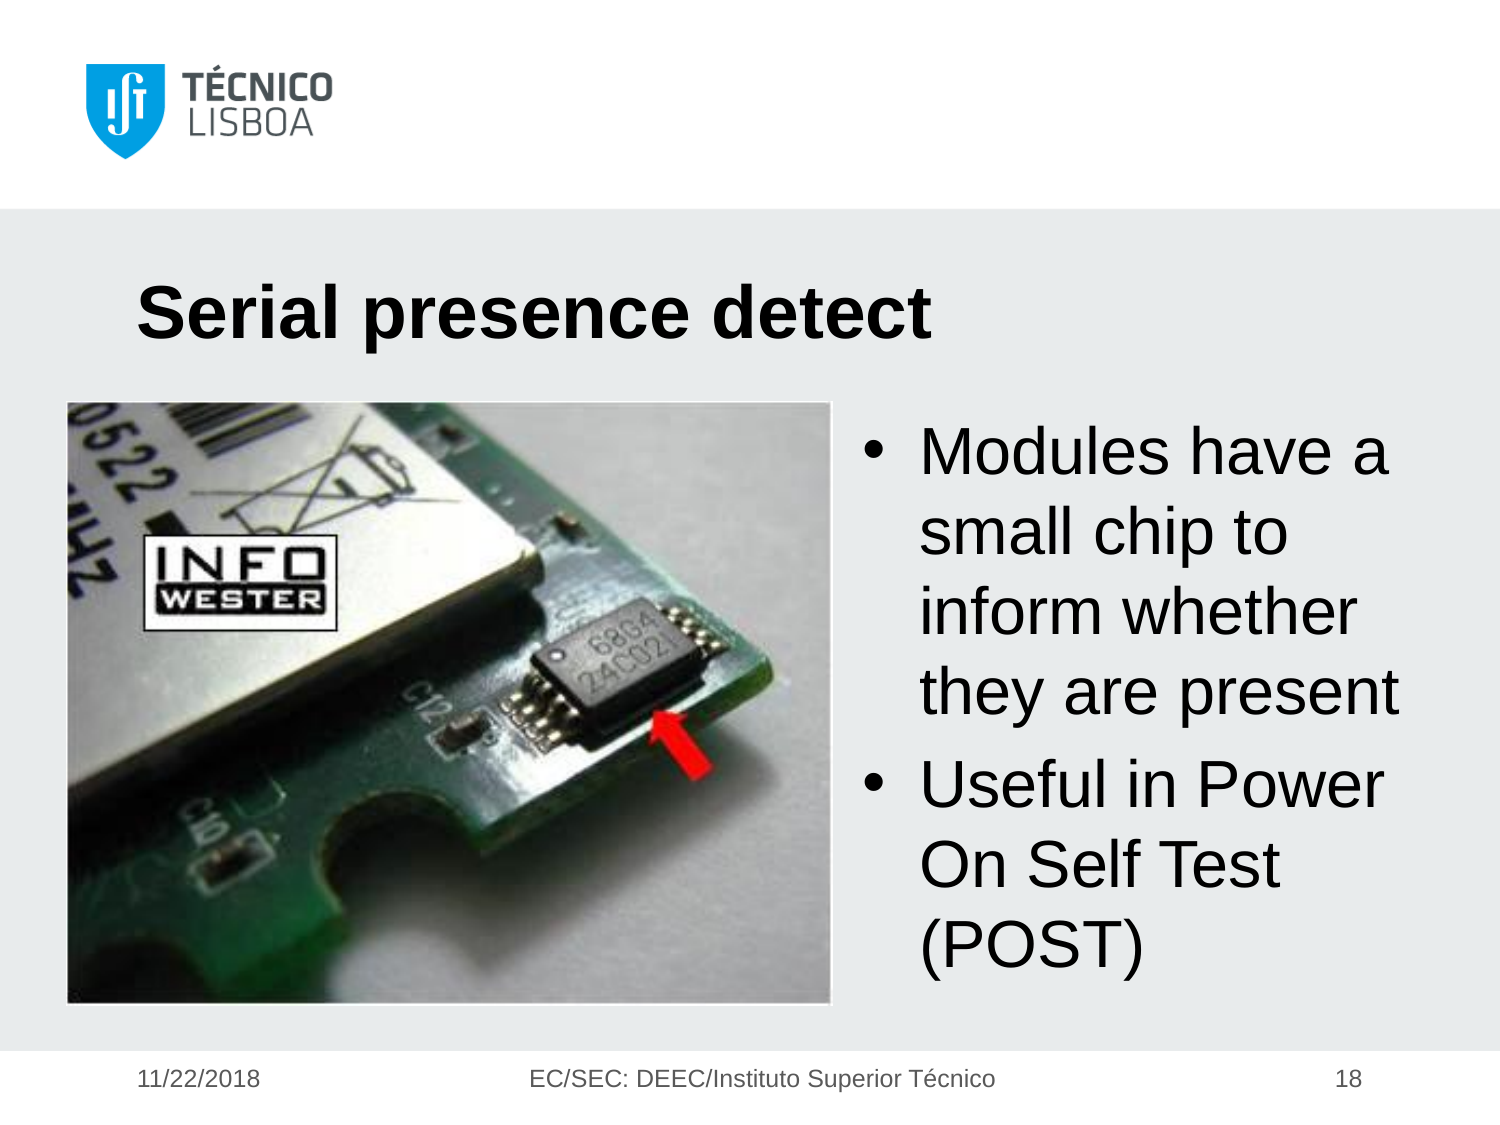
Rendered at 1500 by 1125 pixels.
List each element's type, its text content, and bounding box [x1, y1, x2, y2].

title Serial presence detect [121, 237, 1378, 381]
picture [0, 0, 1500, 1125]
footer EC/SEC: DEEC/Instituto Superior Técnico [512, 1052, 1021, 1103]
slide_number <number> [1077, 1052, 1378, 1103]
list Modules have a small chip to inform whether they are present Useful in Power On Self Test (POST) [847, 400, 1457, 1005]
slide_number 11/22/2018 [121, 1052, 425, 1103]
